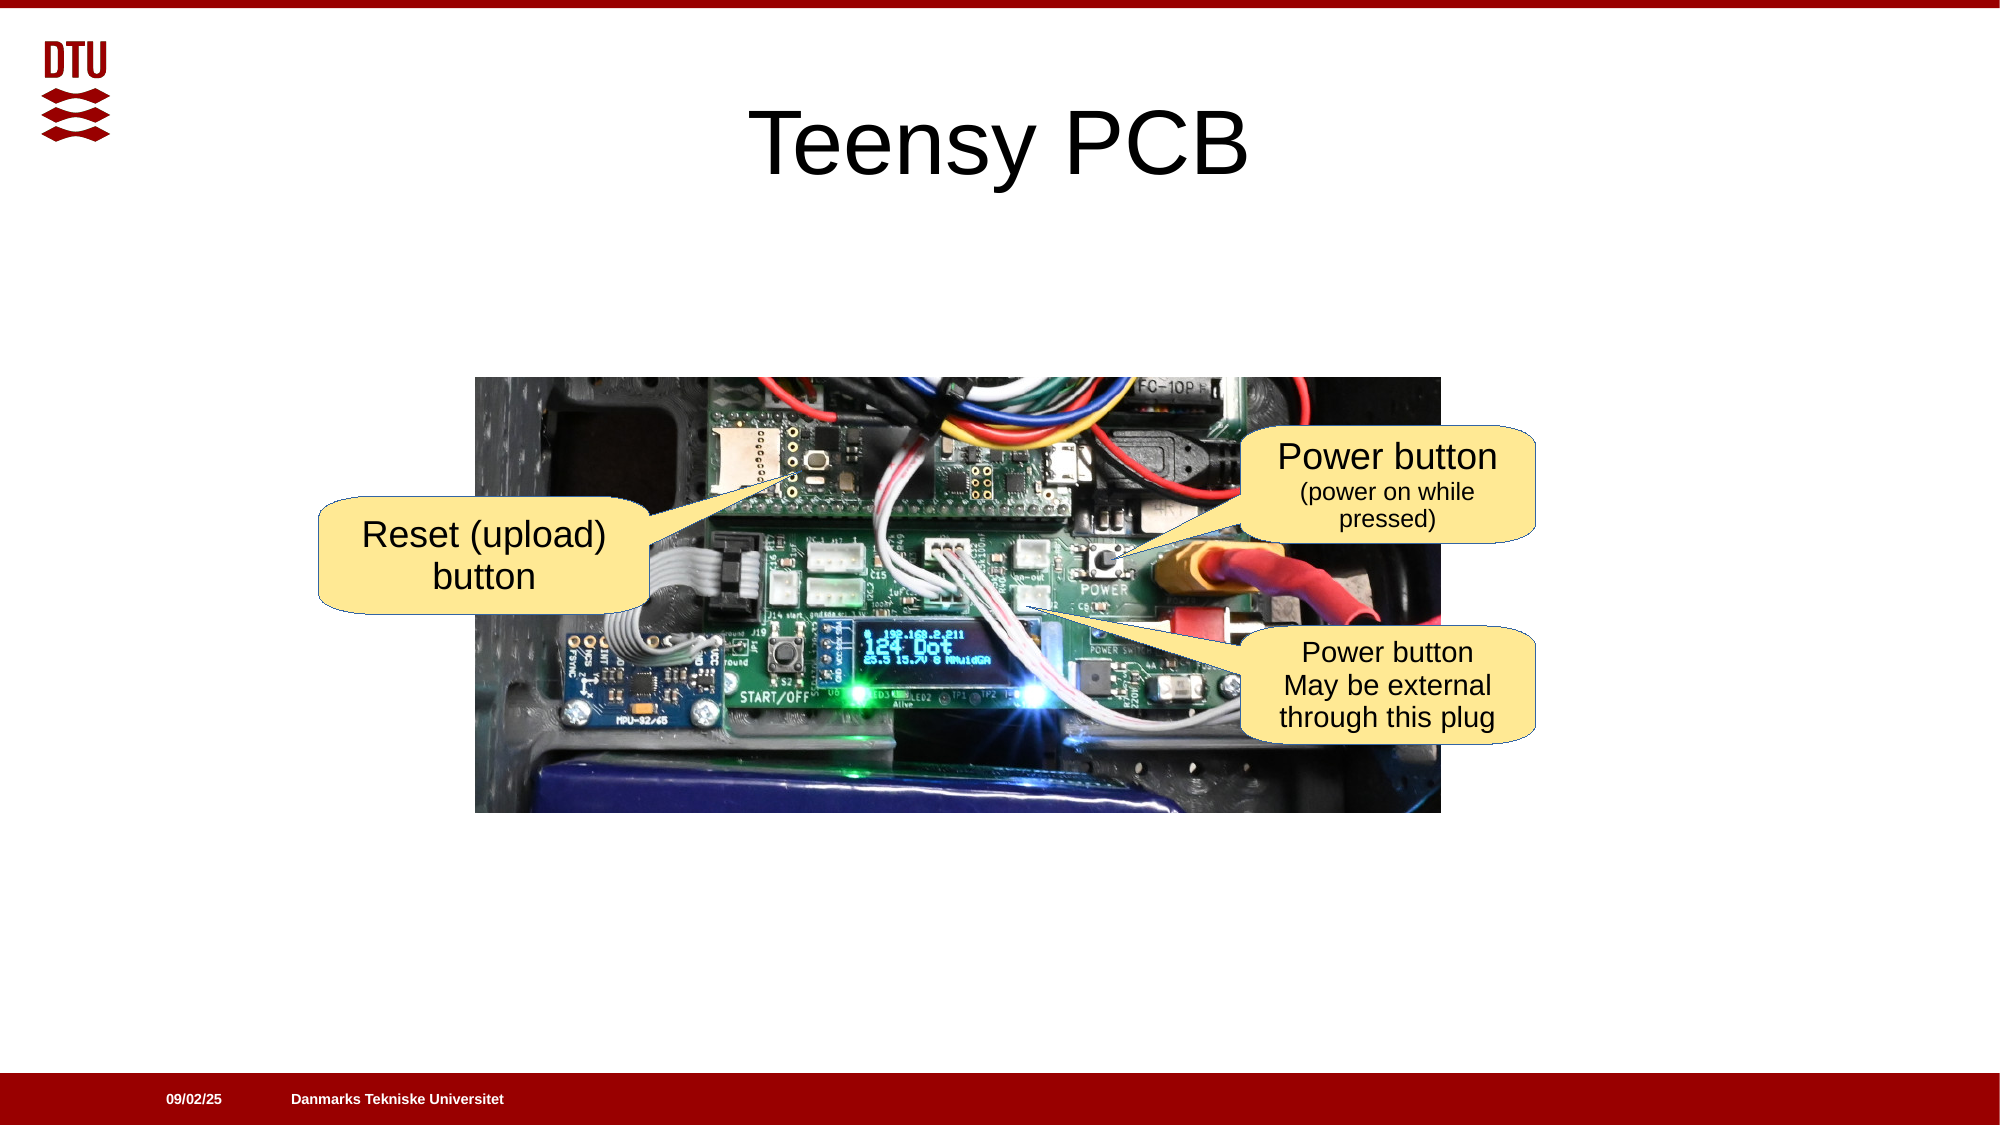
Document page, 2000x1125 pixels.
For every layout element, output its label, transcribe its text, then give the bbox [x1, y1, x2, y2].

text_box Power button May be external through this plug [1026, 606, 1536, 745]
picture [475, 377, 1441, 813]
text_box Power button (power on while pressed) [1111, 425, 1536, 560]
text_box Reset (upload) button [318, 470, 802, 615]
title Teensy PCB [99, 48, 1900, 237]
